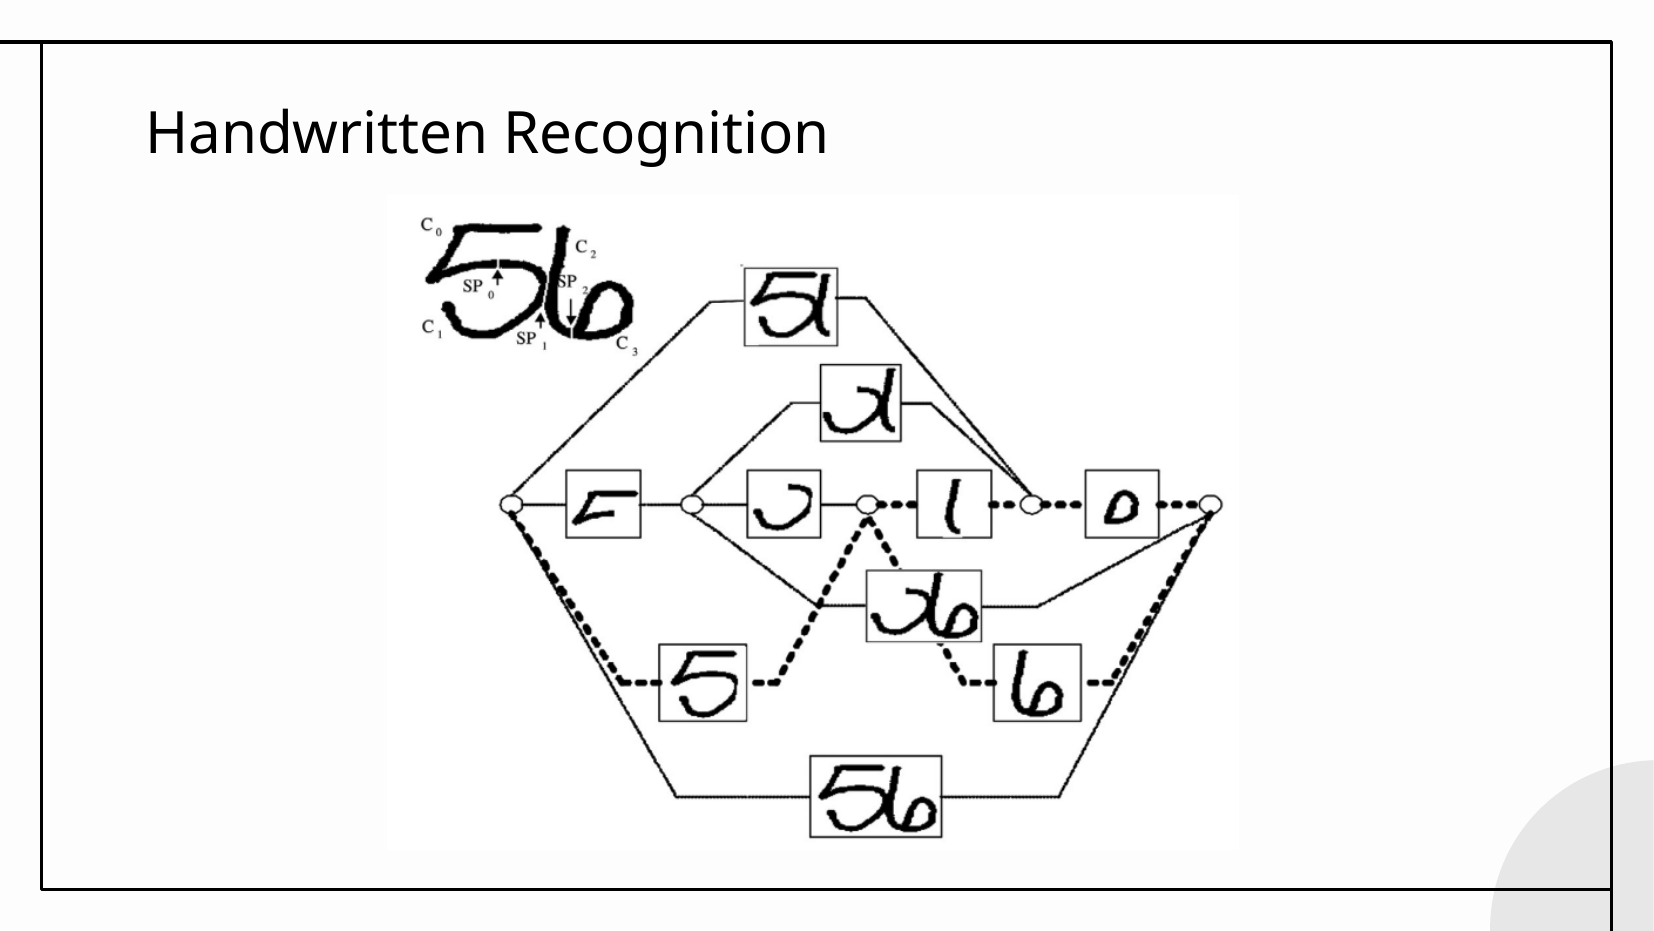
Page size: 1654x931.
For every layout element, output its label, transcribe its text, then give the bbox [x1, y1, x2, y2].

picture [387, 195, 1239, 850]
title Handwritten Recognition [130, 80, 1524, 184]
